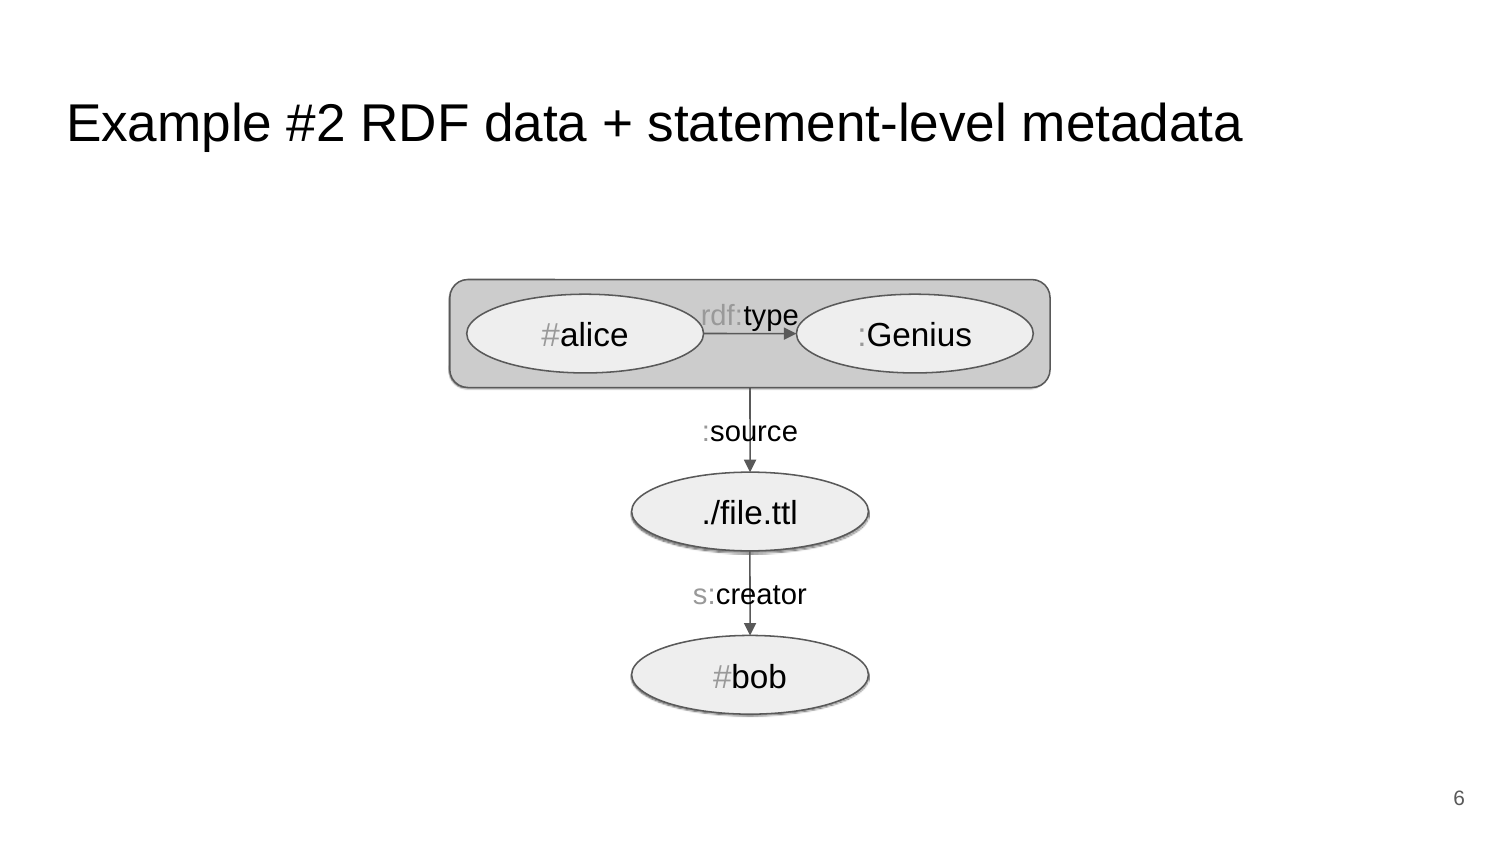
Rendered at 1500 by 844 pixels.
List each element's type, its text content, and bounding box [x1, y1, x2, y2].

text_box #bob [631, 635, 869, 715]
text_box rdf:type [681, 285, 819, 342]
text_box :Genius [796, 294, 1034, 373]
text_box ./file.ttl [631, 472, 869, 551]
text_box s:creator [631, 565, 869, 621]
title Example #2 RDF data + statement-level metadata [51, 72, 1449, 167]
text_box :source [631, 402, 869, 458]
slide_number <number> [1389, 764, 1480, 830]
text_box [449, 279, 1051, 388]
text_box #alice [466, 294, 701, 373]
